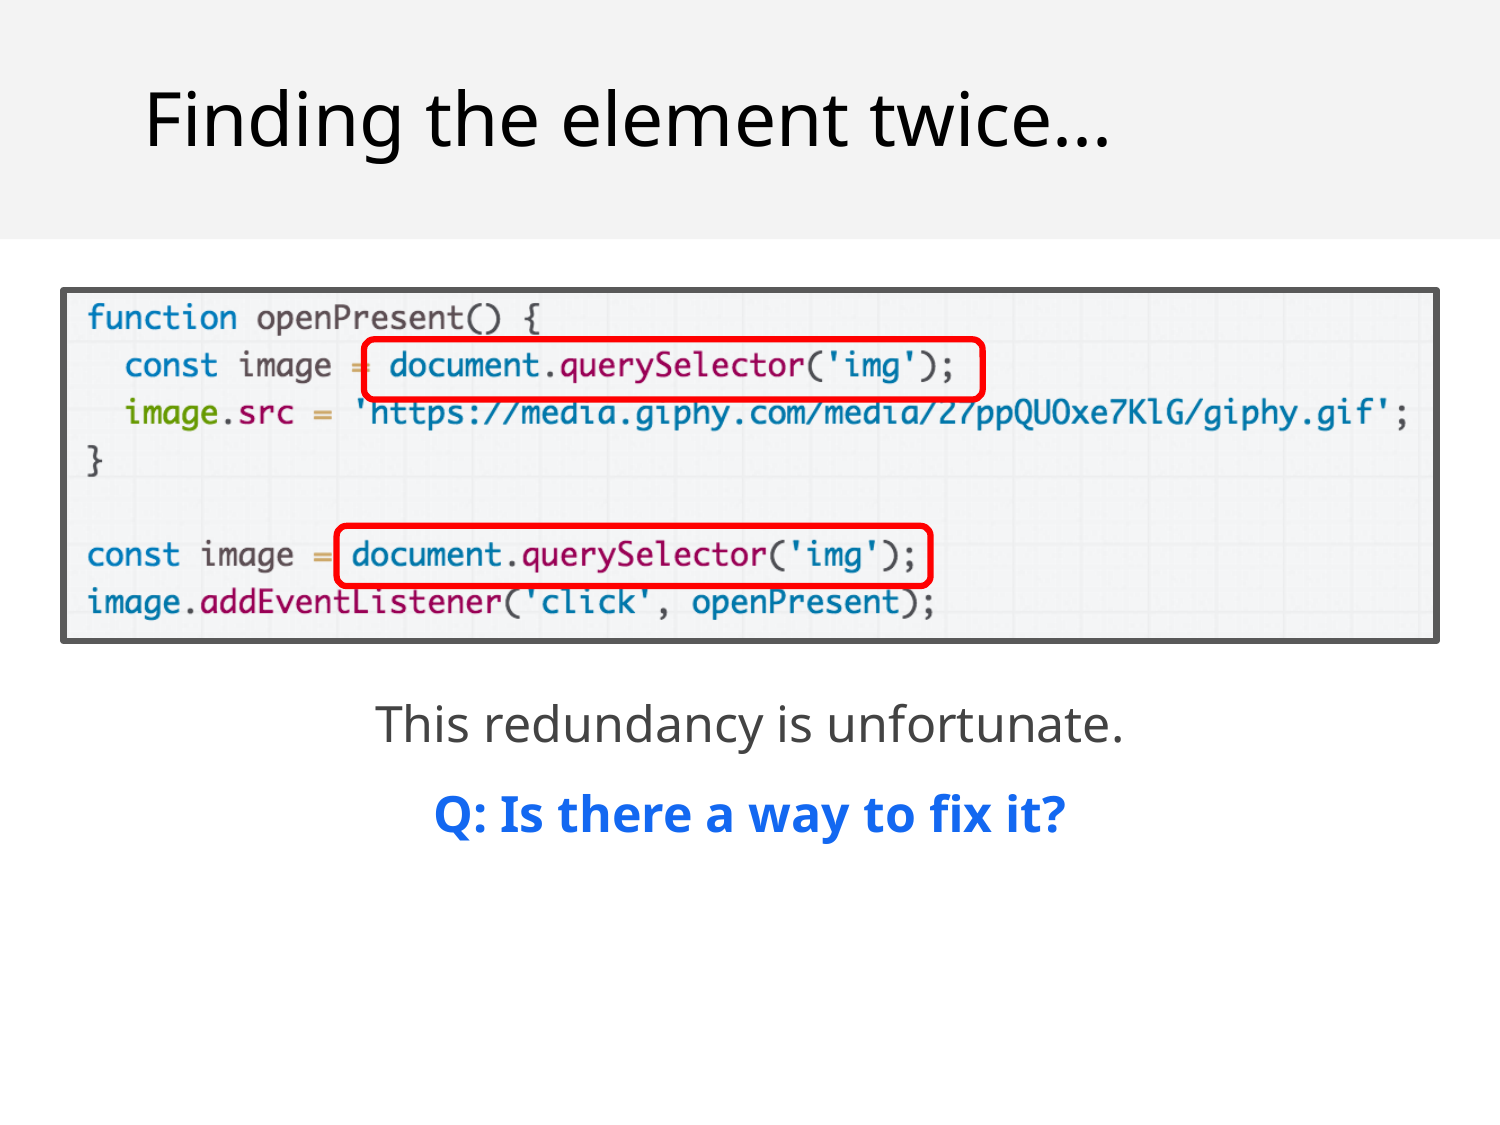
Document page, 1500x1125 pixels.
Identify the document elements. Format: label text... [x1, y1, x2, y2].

title Finding the element twice... [128, 56, 1372, 183]
list This redundancy is unfortunate. Q: Is there a way to fix it? [128, 668, 1372, 904]
picture [66, 293, 1434, 638]
